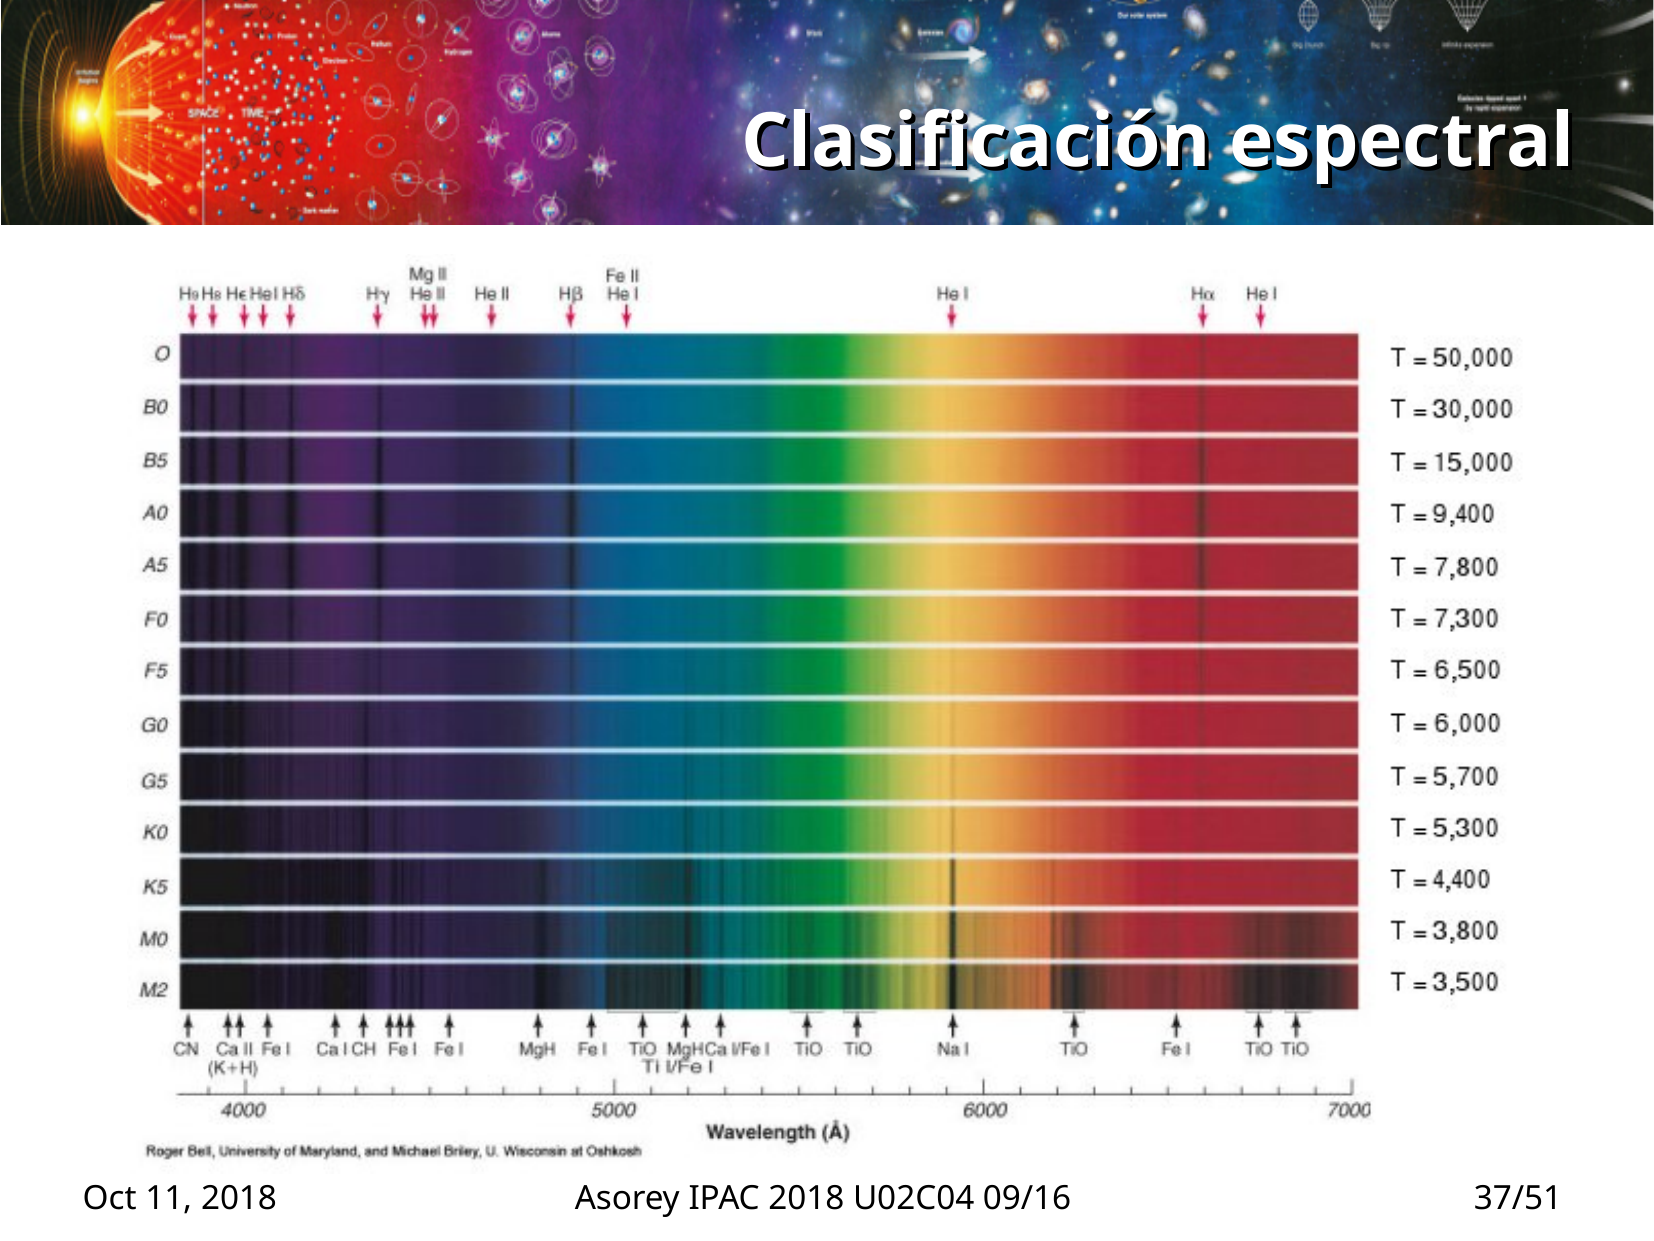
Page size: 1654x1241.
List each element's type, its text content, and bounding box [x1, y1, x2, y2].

title Clasificación espectral [86, 49, 1576, 226]
picture [127, 254, 1527, 1174]
picture [1, 0, 1654, 225]
